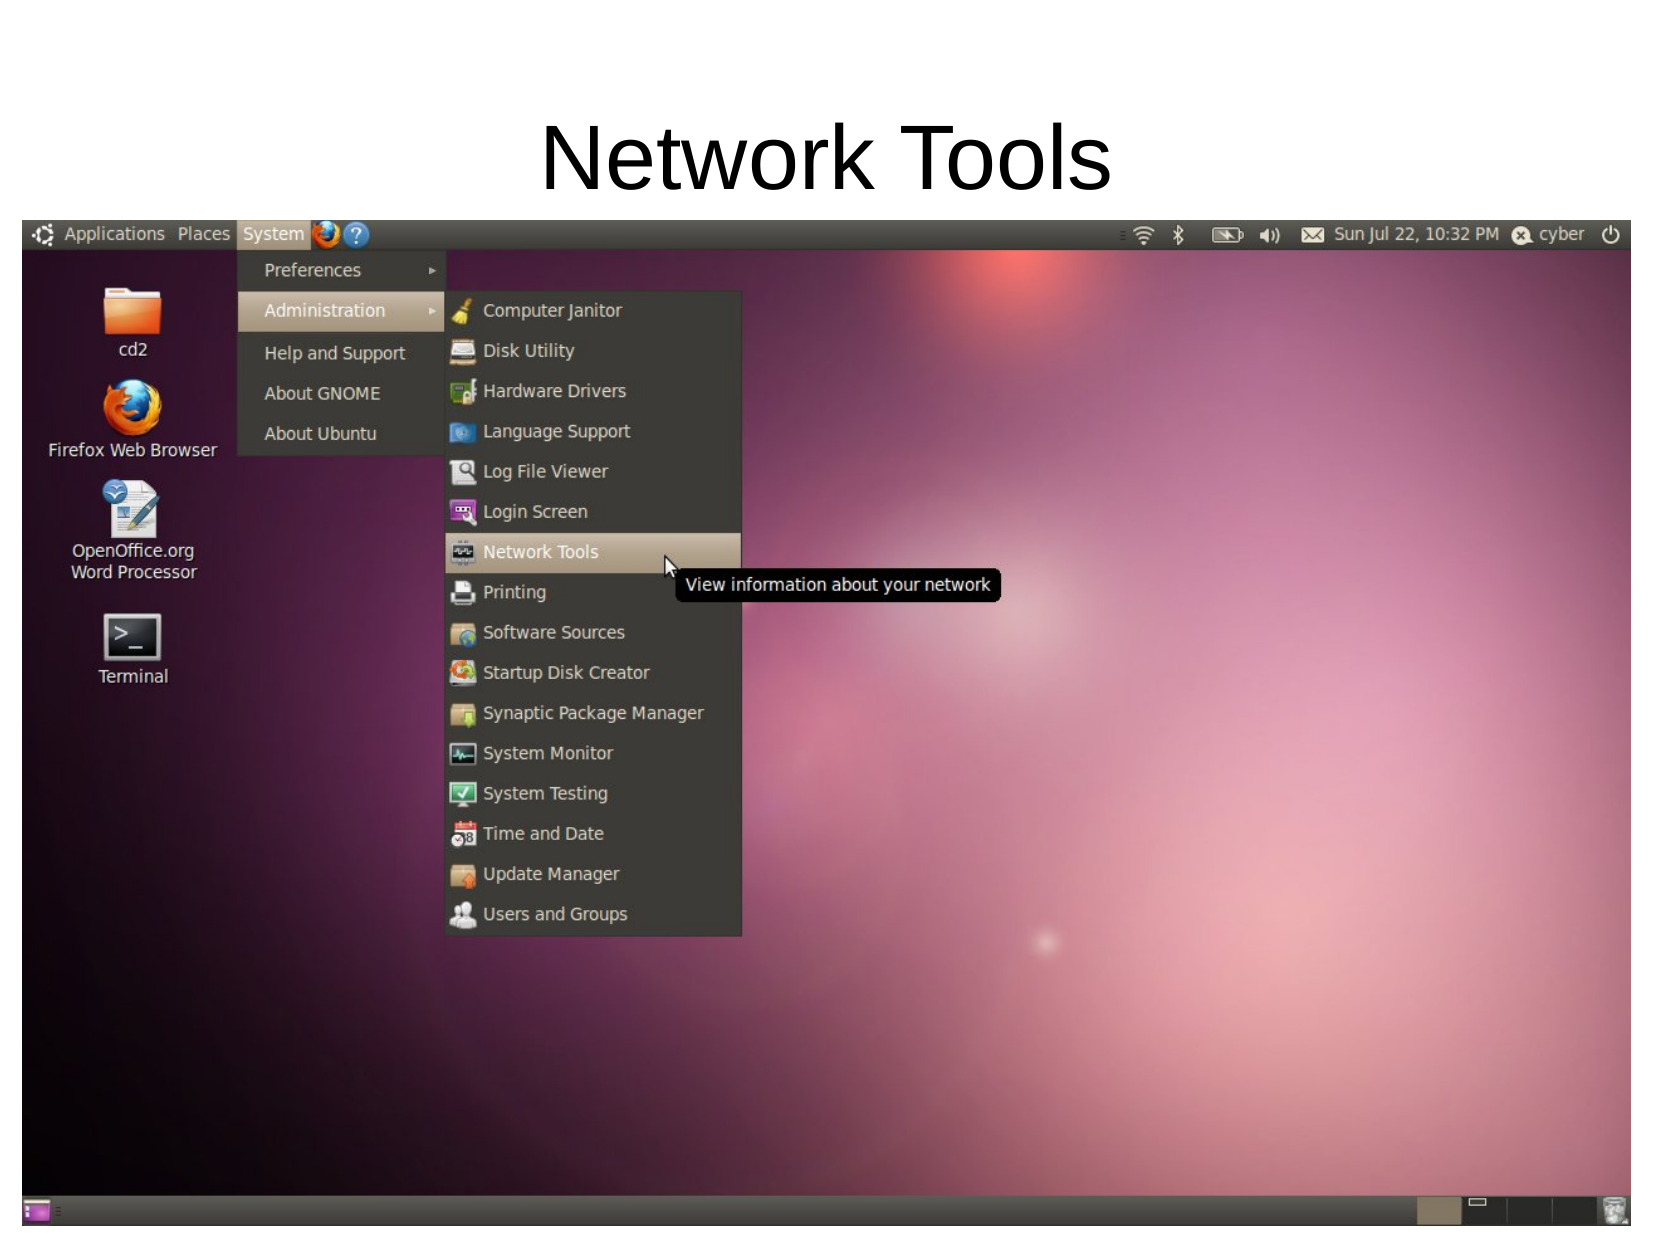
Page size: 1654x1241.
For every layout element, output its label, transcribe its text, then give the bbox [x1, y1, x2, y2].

title Network Tools [82, 49, 1571, 220]
picture [22, 220, 1631, 1226]
